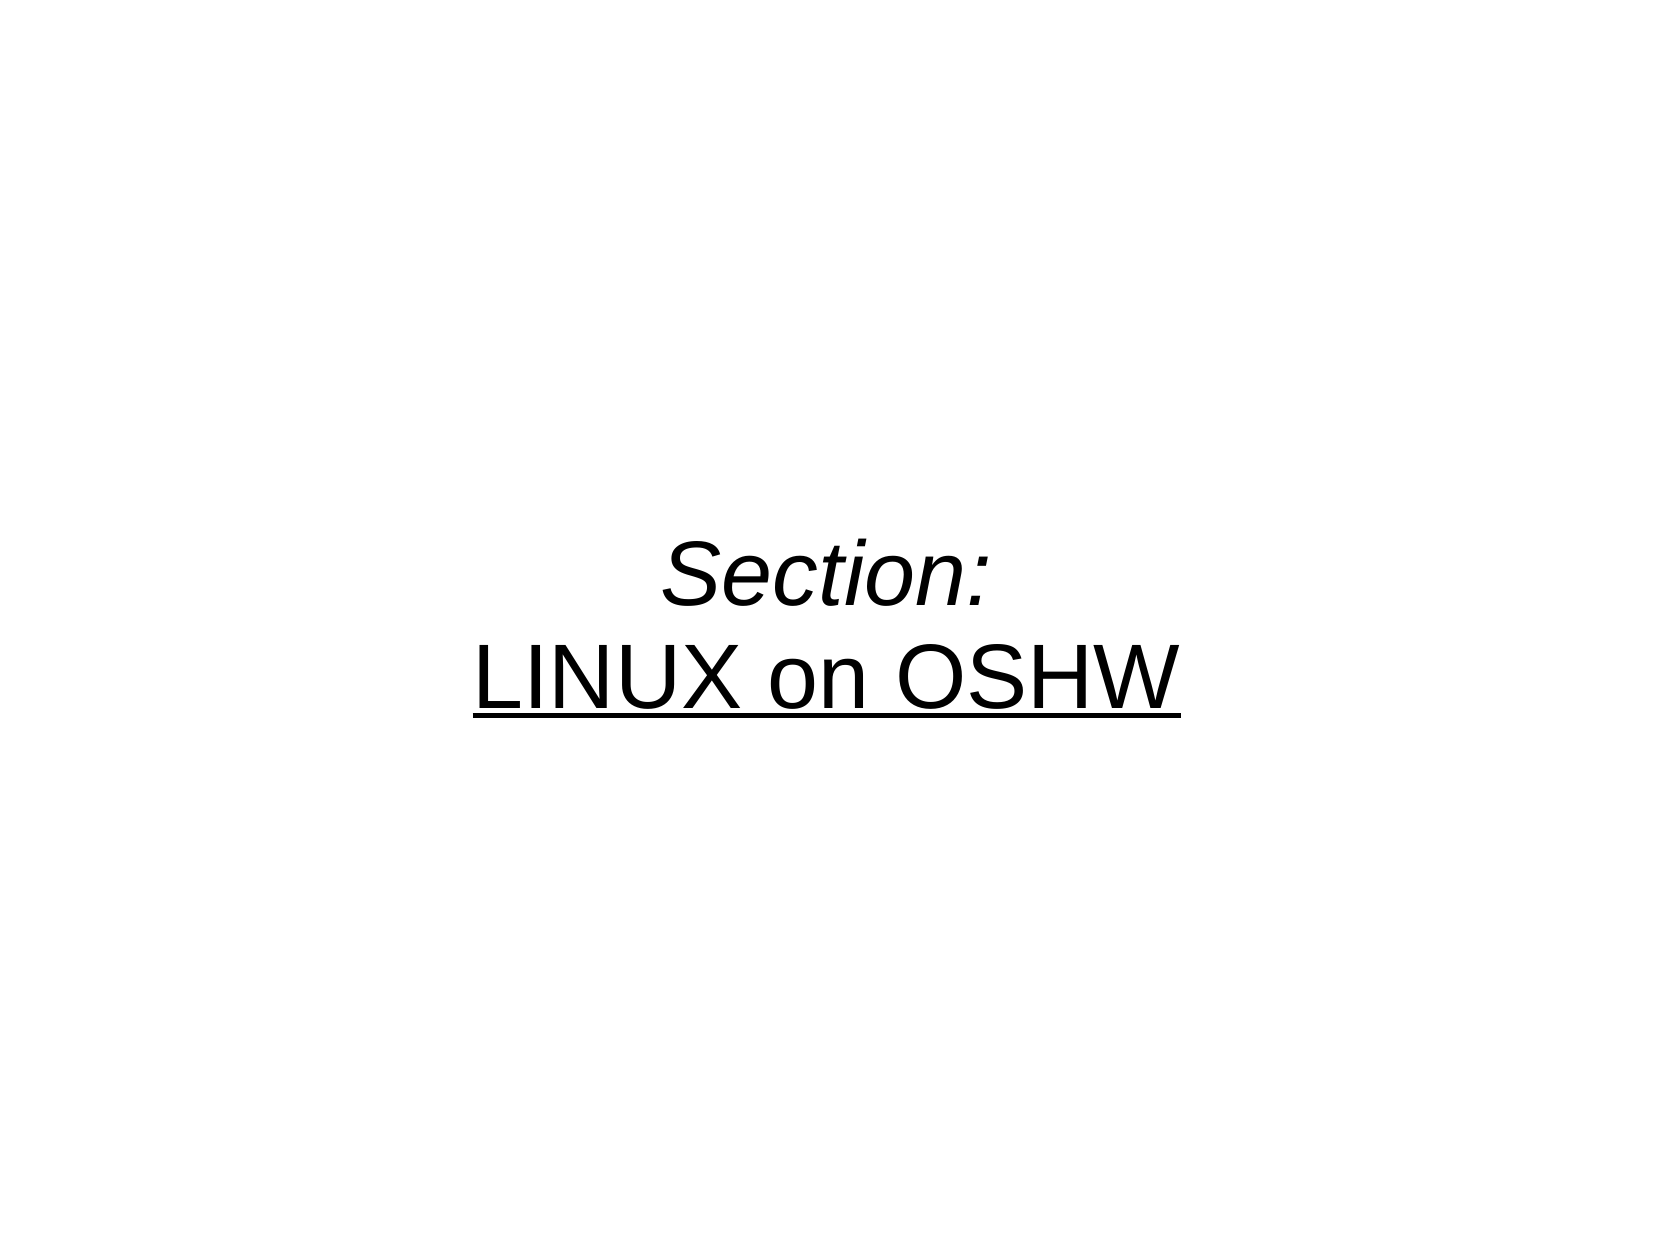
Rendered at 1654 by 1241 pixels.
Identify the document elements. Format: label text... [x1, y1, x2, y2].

title Section: LINUX on OSHW [82, 521, 1571, 729]
